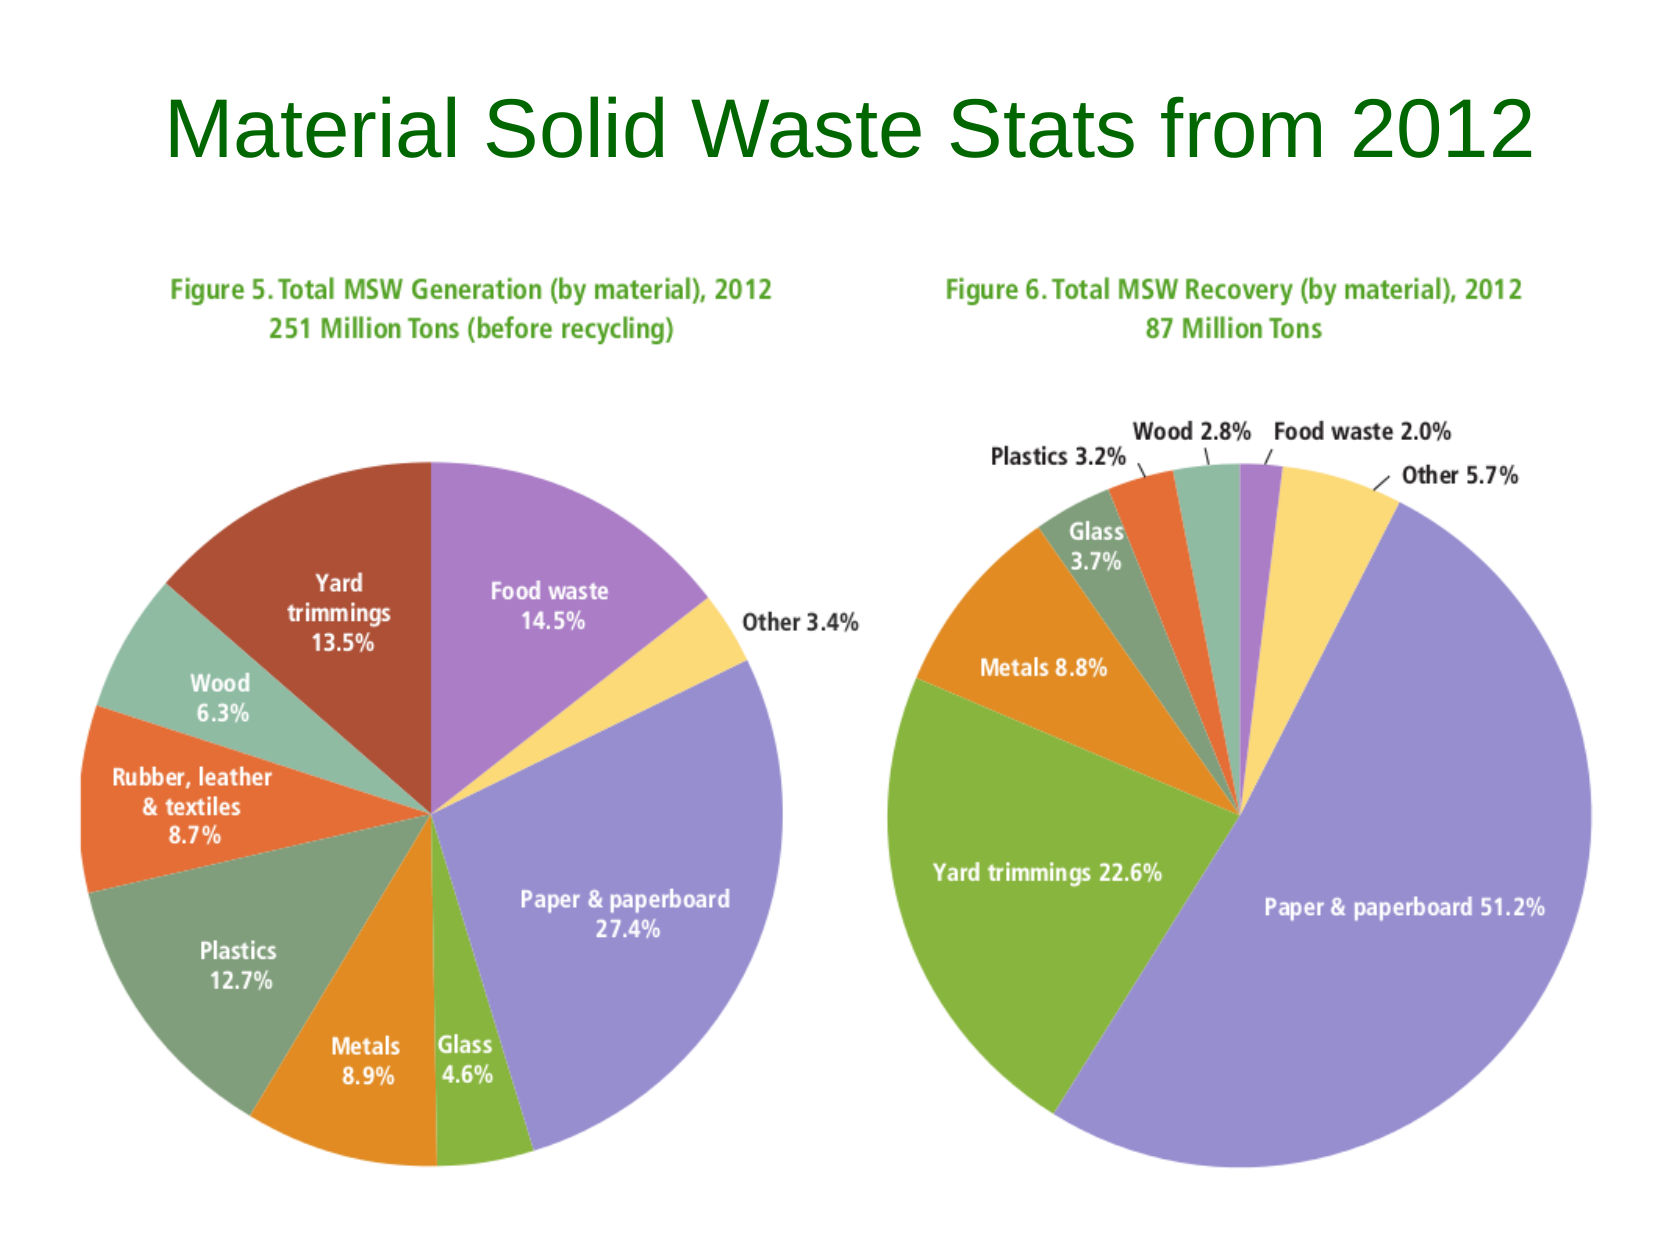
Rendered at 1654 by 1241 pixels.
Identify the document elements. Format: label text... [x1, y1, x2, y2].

picture [28, 185, 1635, 1205]
text_box Material Solid Waste Stats from 2012 [150, 75, 1636, 184]
